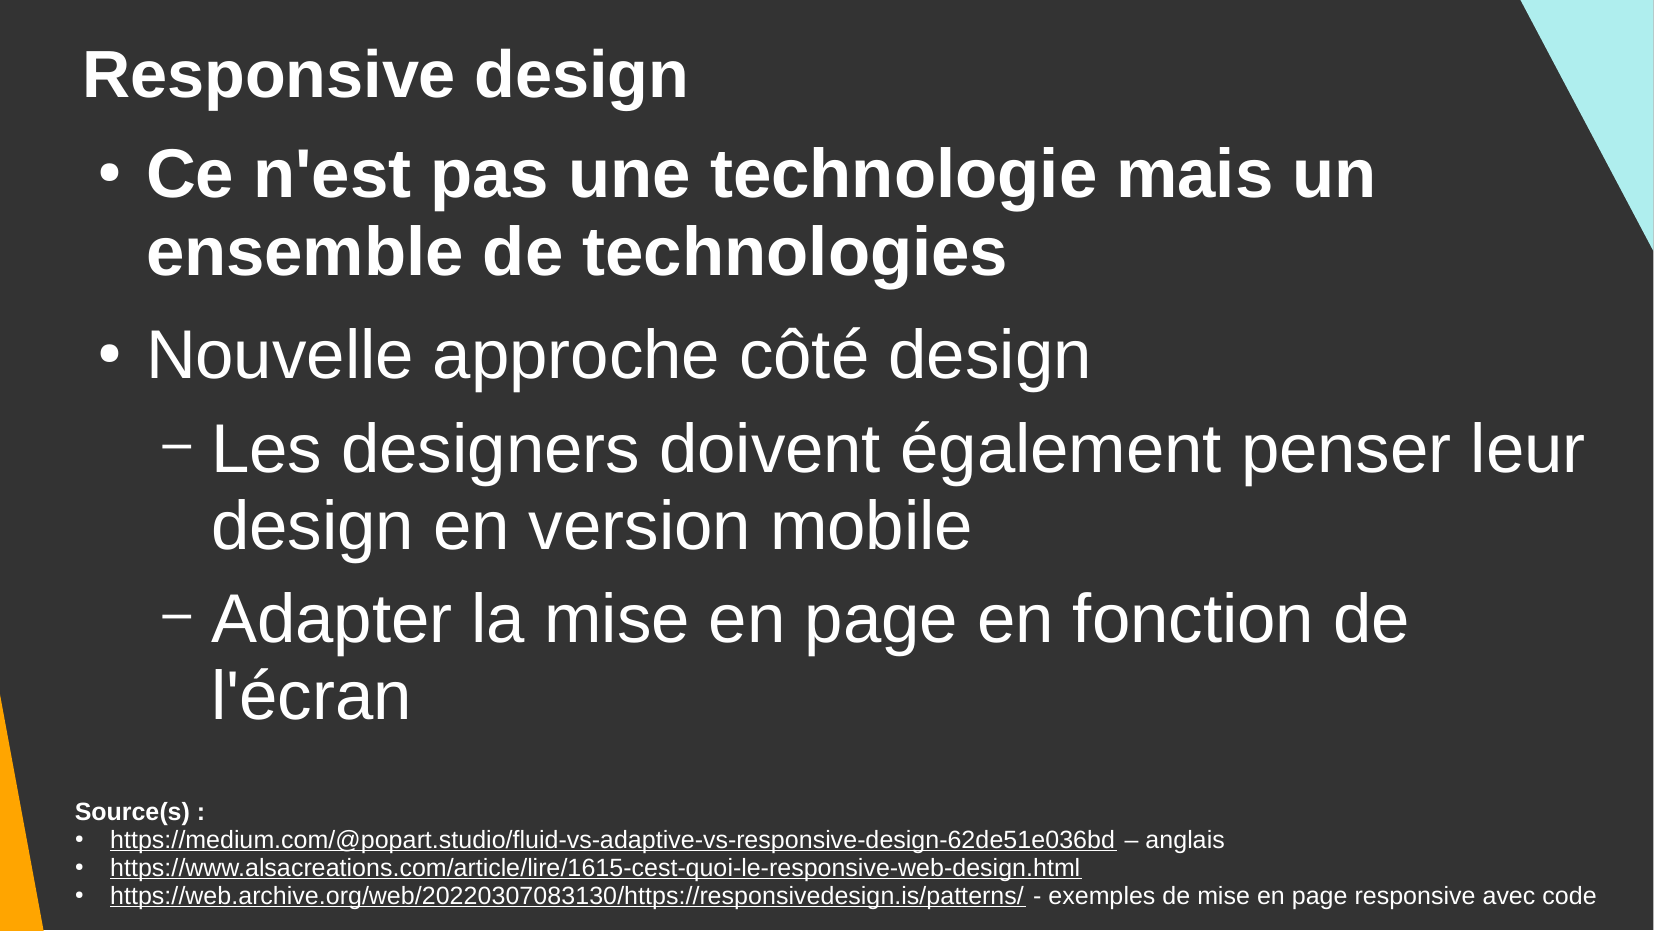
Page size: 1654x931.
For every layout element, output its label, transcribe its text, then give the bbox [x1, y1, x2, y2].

text_box [0, 694, 44, 931]
text_box Source(s) : https://medium.com/@popart.studio/fluid-vs-adaptive-vs-responsive-design-62de51e036bd – anglais https://www.alsacreations.com/article/lire/1615-cest-quoi-le-responsive-web-design.html https://web.archive.org/web/20220307083130/https://responsivedesign.is/patterns/ - exemples de mise en page responsive avec code [60, 790, 1619, 931]
text_box [1520, 0, 1654, 253]
title Responsive design [82, 37, 1571, 114]
list Ce n'est pas une technologie mais un ensemble de technologies Nouvelle approche côté design Les designers doivent également penser leur design en version mobile Adapter la mise en page en fonction de l'écran [80, 135, 1605, 736]
